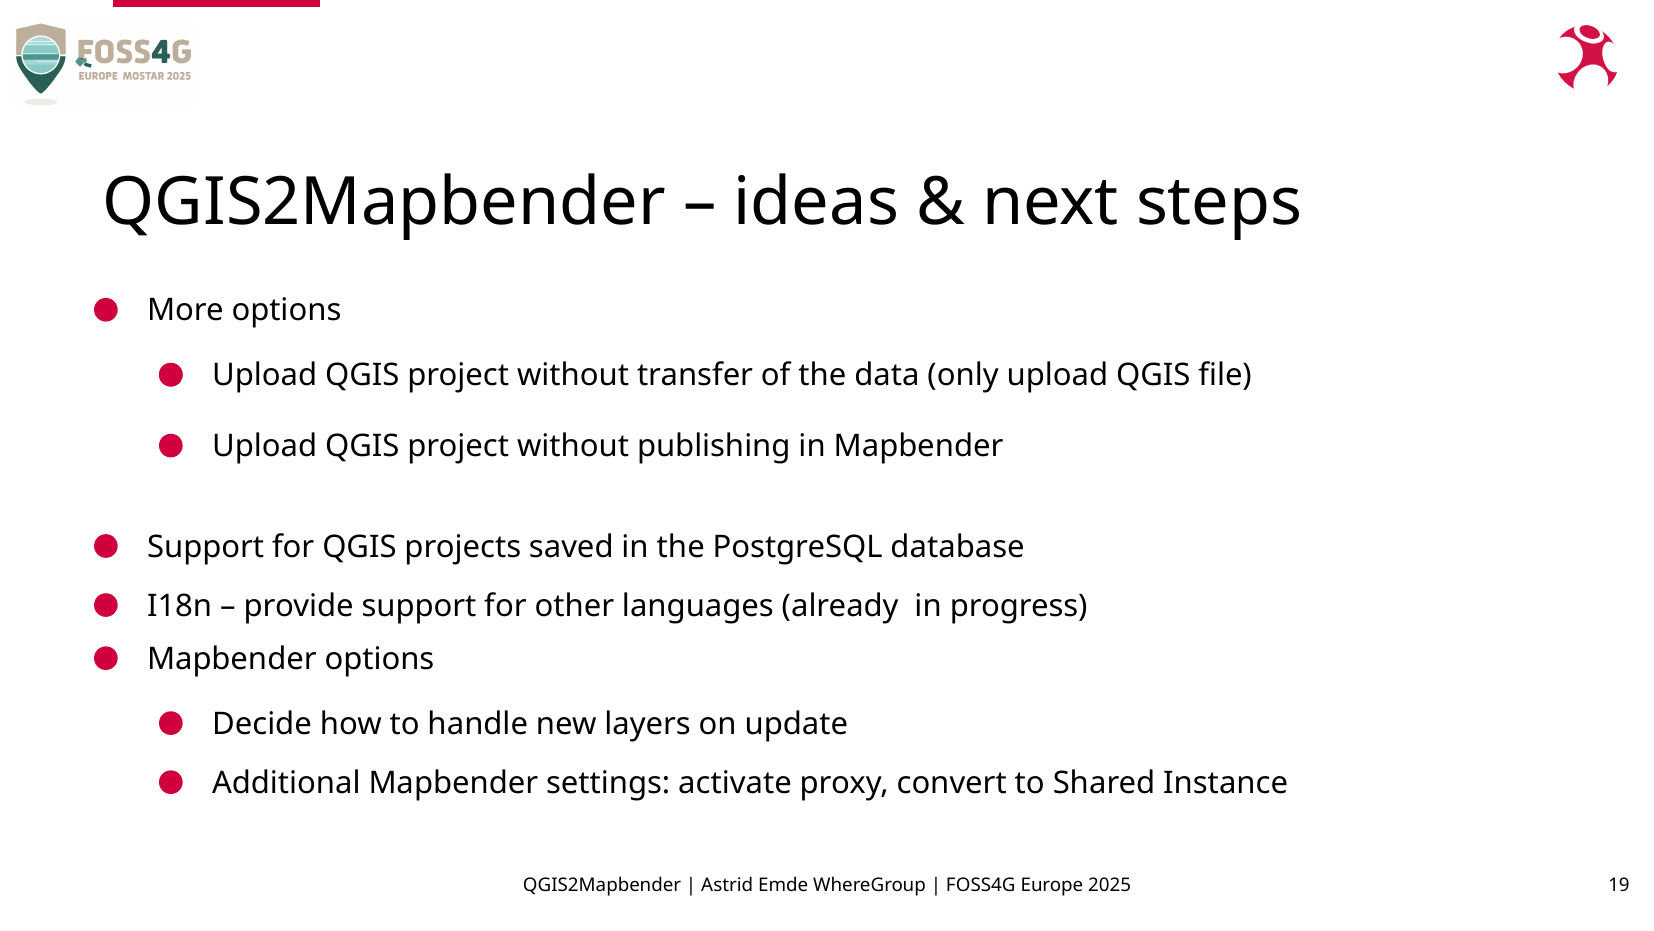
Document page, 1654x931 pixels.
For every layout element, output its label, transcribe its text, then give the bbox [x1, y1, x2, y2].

text_box [158, 433, 183, 458]
text_box [158, 711, 183, 735]
text_box [94, 297, 118, 322]
text_box Upload QGIS project without transfer of the data (only upload QGIS file) [212, 354, 1542, 393]
text_box Upload QGIS project without publishing in Mapbender [212, 425, 1542, 463]
text_box [94, 593, 118, 617]
text_box Support for QGIS projects saved in the PostgreSQL database [147, 526, 1477, 564]
picture [1554, 25, 1625, 95]
text_box QGIS2Mapbender – ideas & next steps [102, 157, 1477, 238]
text_box [158, 770, 183, 795]
text_box [158, 362, 183, 387]
text_box I18n – provide support for other languages (already in progress) [147, 585, 1477, 623]
text_box [94, 534, 118, 558]
picture [11, 22, 195, 108]
text_box Decide how to handle new layers on update [212, 703, 1542, 741]
text_box [94, 646, 118, 671]
text_box More options [147, 289, 1477, 328]
text_box Mapbender options [147, 638, 1477, 676]
text_box Additional Mapbender settings: activate proxy, convert to Shared Instance [212, 762, 1542, 800]
